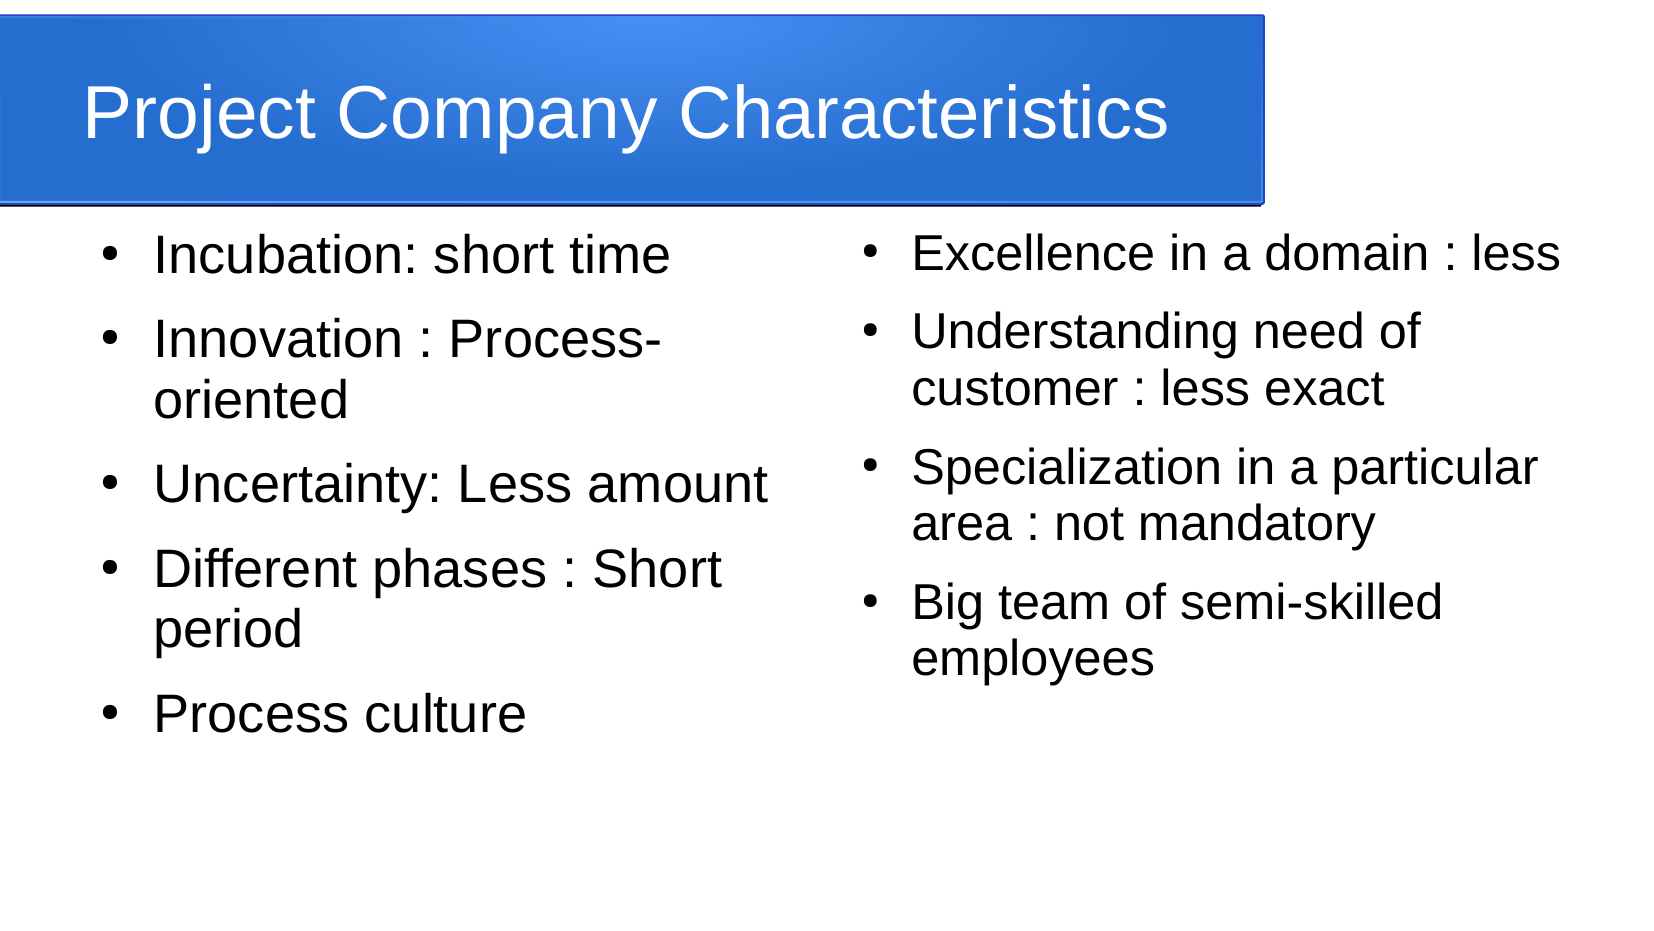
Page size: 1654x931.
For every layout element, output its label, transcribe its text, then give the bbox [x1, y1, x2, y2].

list Incubation: short time Innovation : Process-oriented Uncertainty: Less amount Different phases : Short period Process culture [82, 224, 809, 764]
title Project Company Characteristics [82, 35, 1235, 189]
list Excellence in a domain : less Understanding need of customer : less exact Specialization in a particular area : not mandatory Big team of semi-skilled employees [845, 224, 1572, 764]
